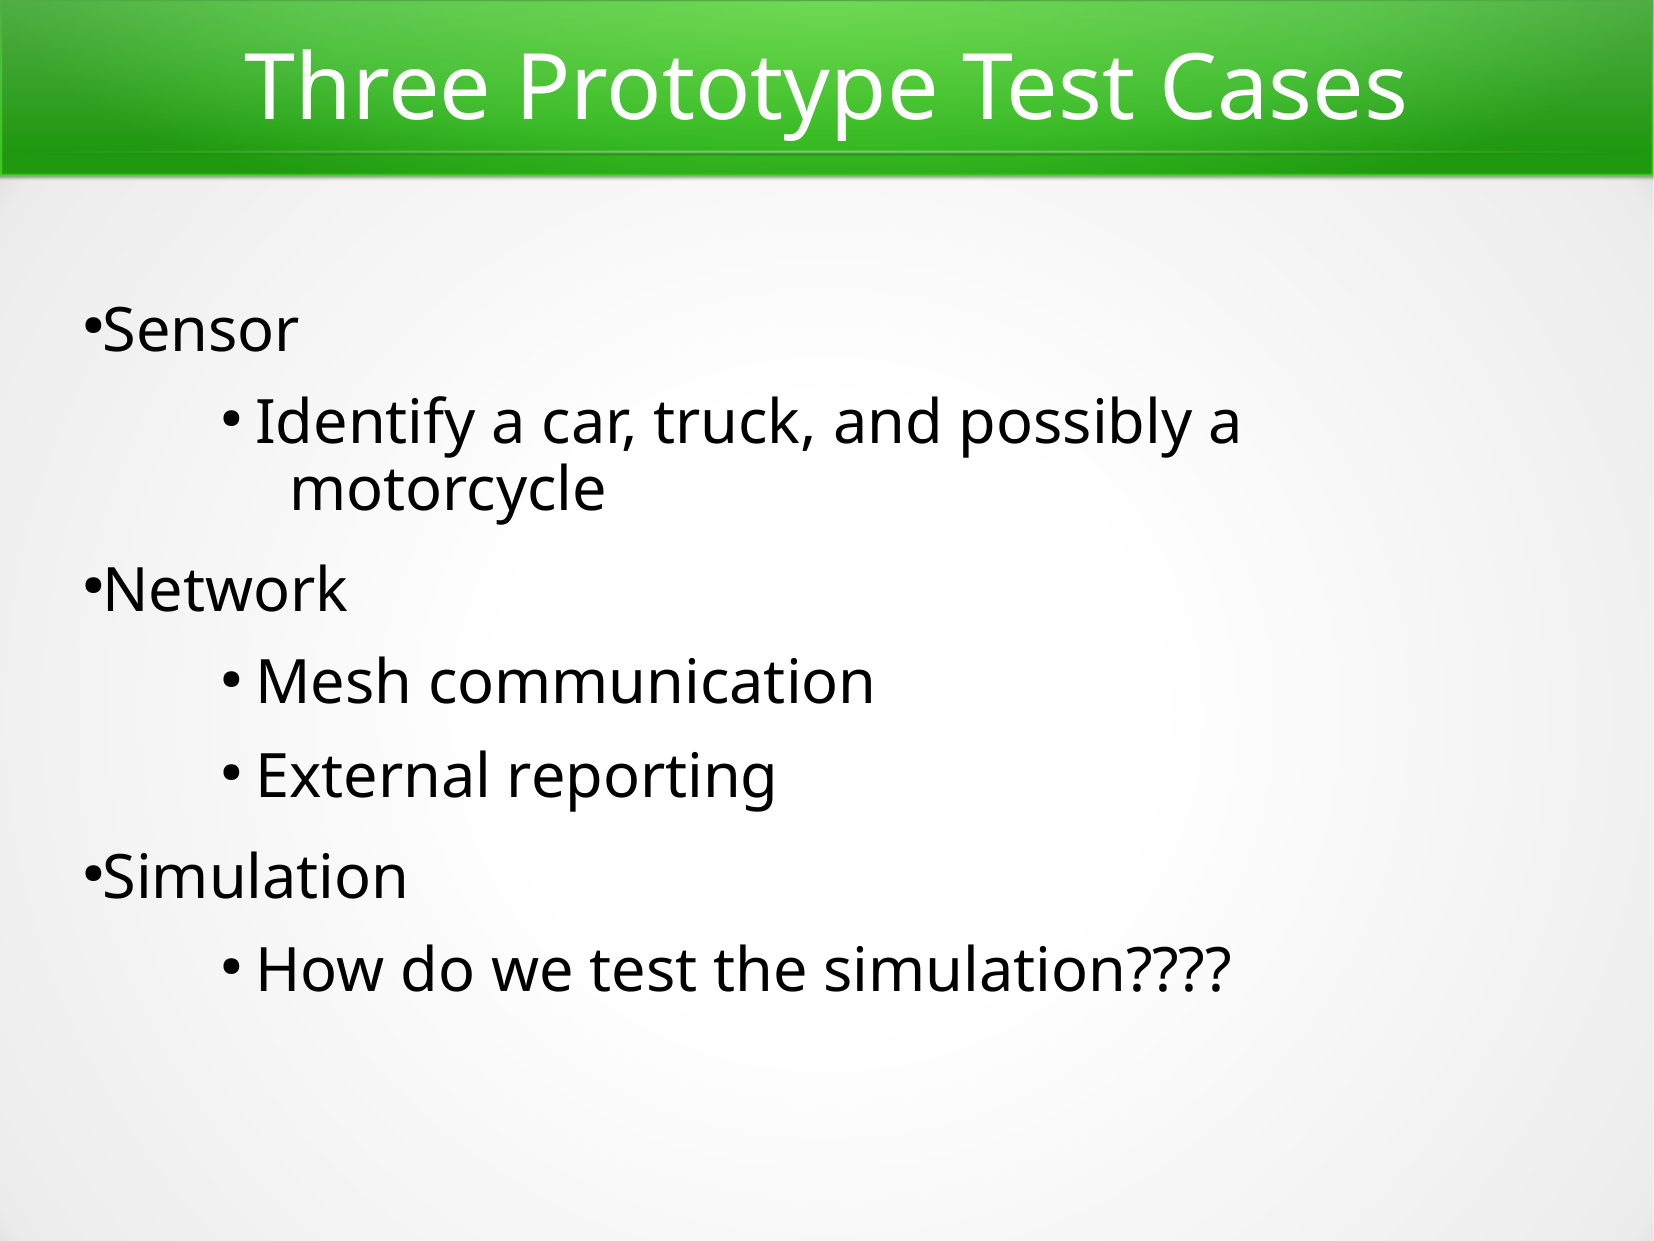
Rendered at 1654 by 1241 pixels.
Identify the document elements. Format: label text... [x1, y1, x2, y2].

title Three Prototype Test Cases [82, 11, 1571, 154]
list Sensor Identify a car, truck, and possibly a motorcycle Network Mesh communication External reporting Simulation How do we test the simulation???? [82, 290, 1501, 1010]
